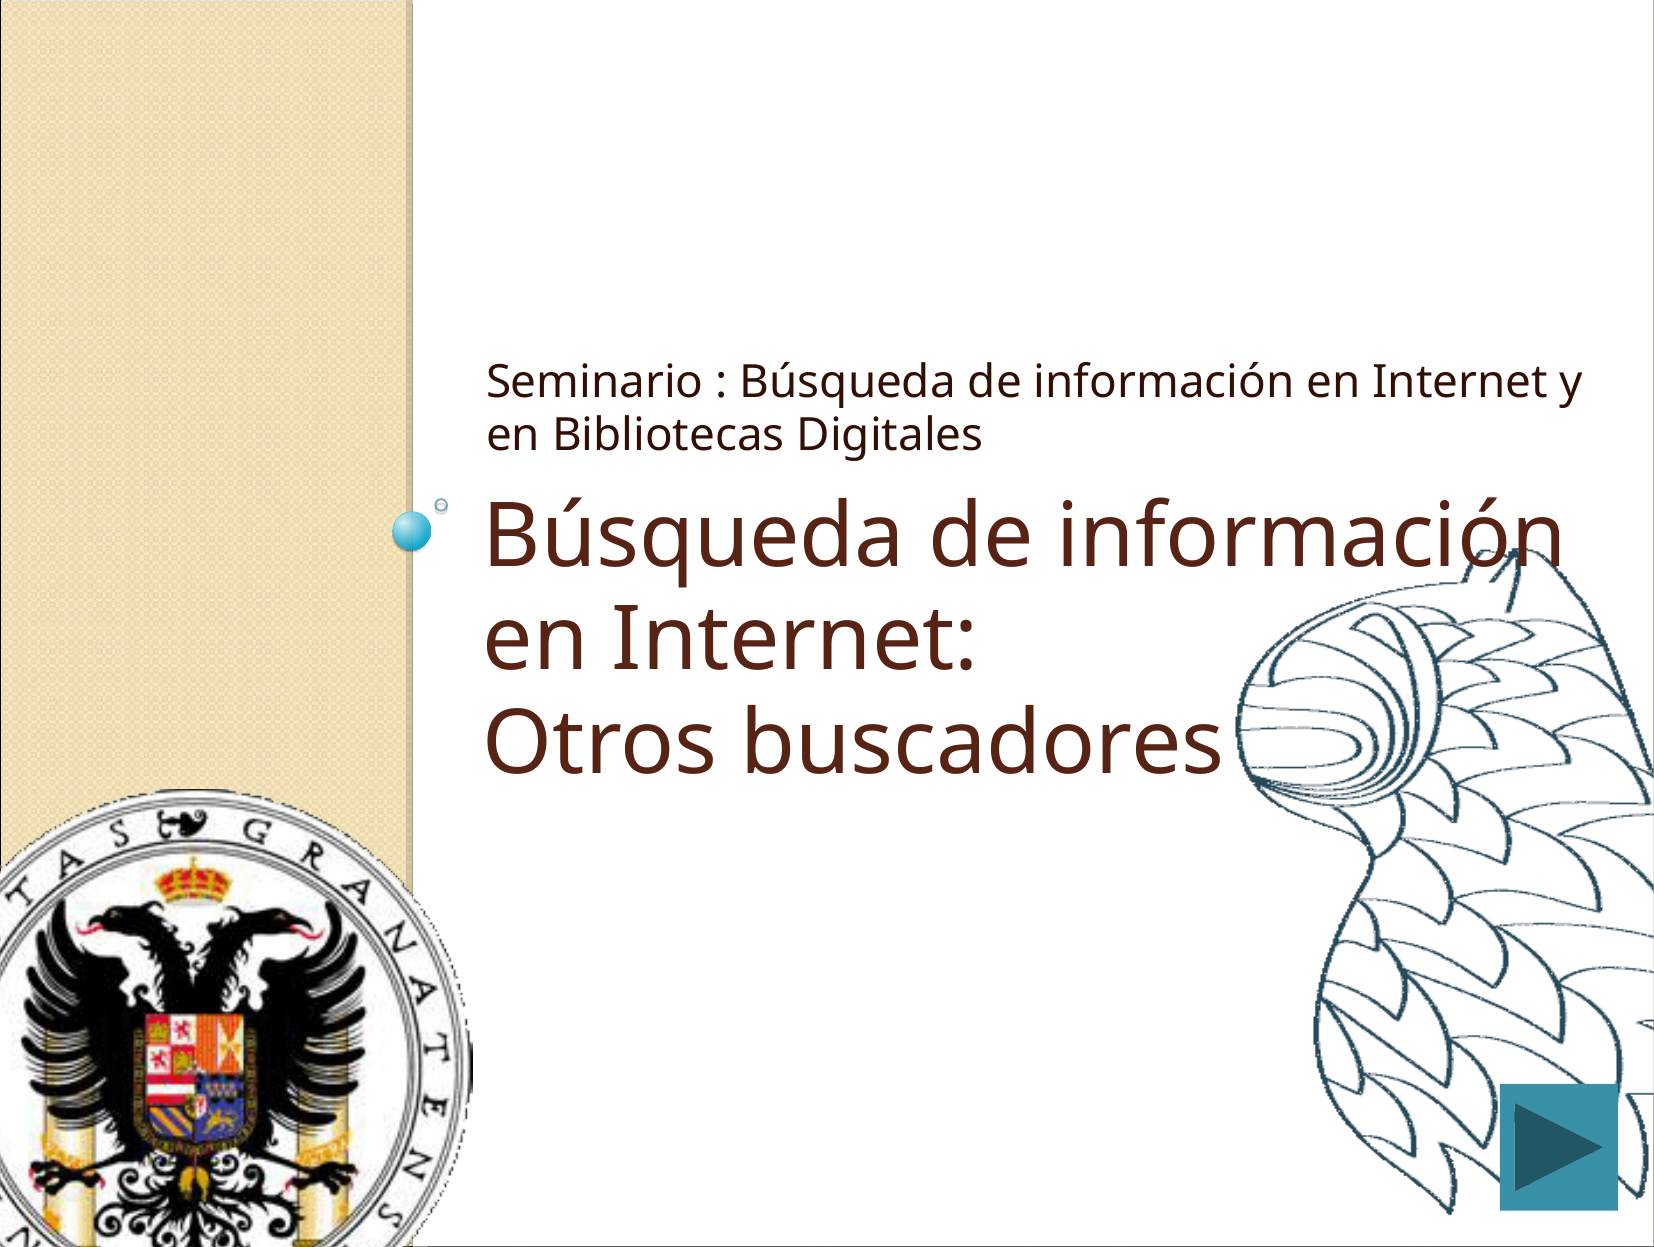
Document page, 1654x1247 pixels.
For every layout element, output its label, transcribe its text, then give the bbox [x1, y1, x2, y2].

title Búsqueda de información en Internet: Otros buscadores [466, 472, 1624, 889]
text_box [1499, 1083, 1618, 1211]
list Seminario : Búsqueda de información en Internet y en Bibliotecas Digitales [466, 193, 1624, 469]
picture [1122, 529, 1654, 1247]
picture [0, 0, 473, 1247]
